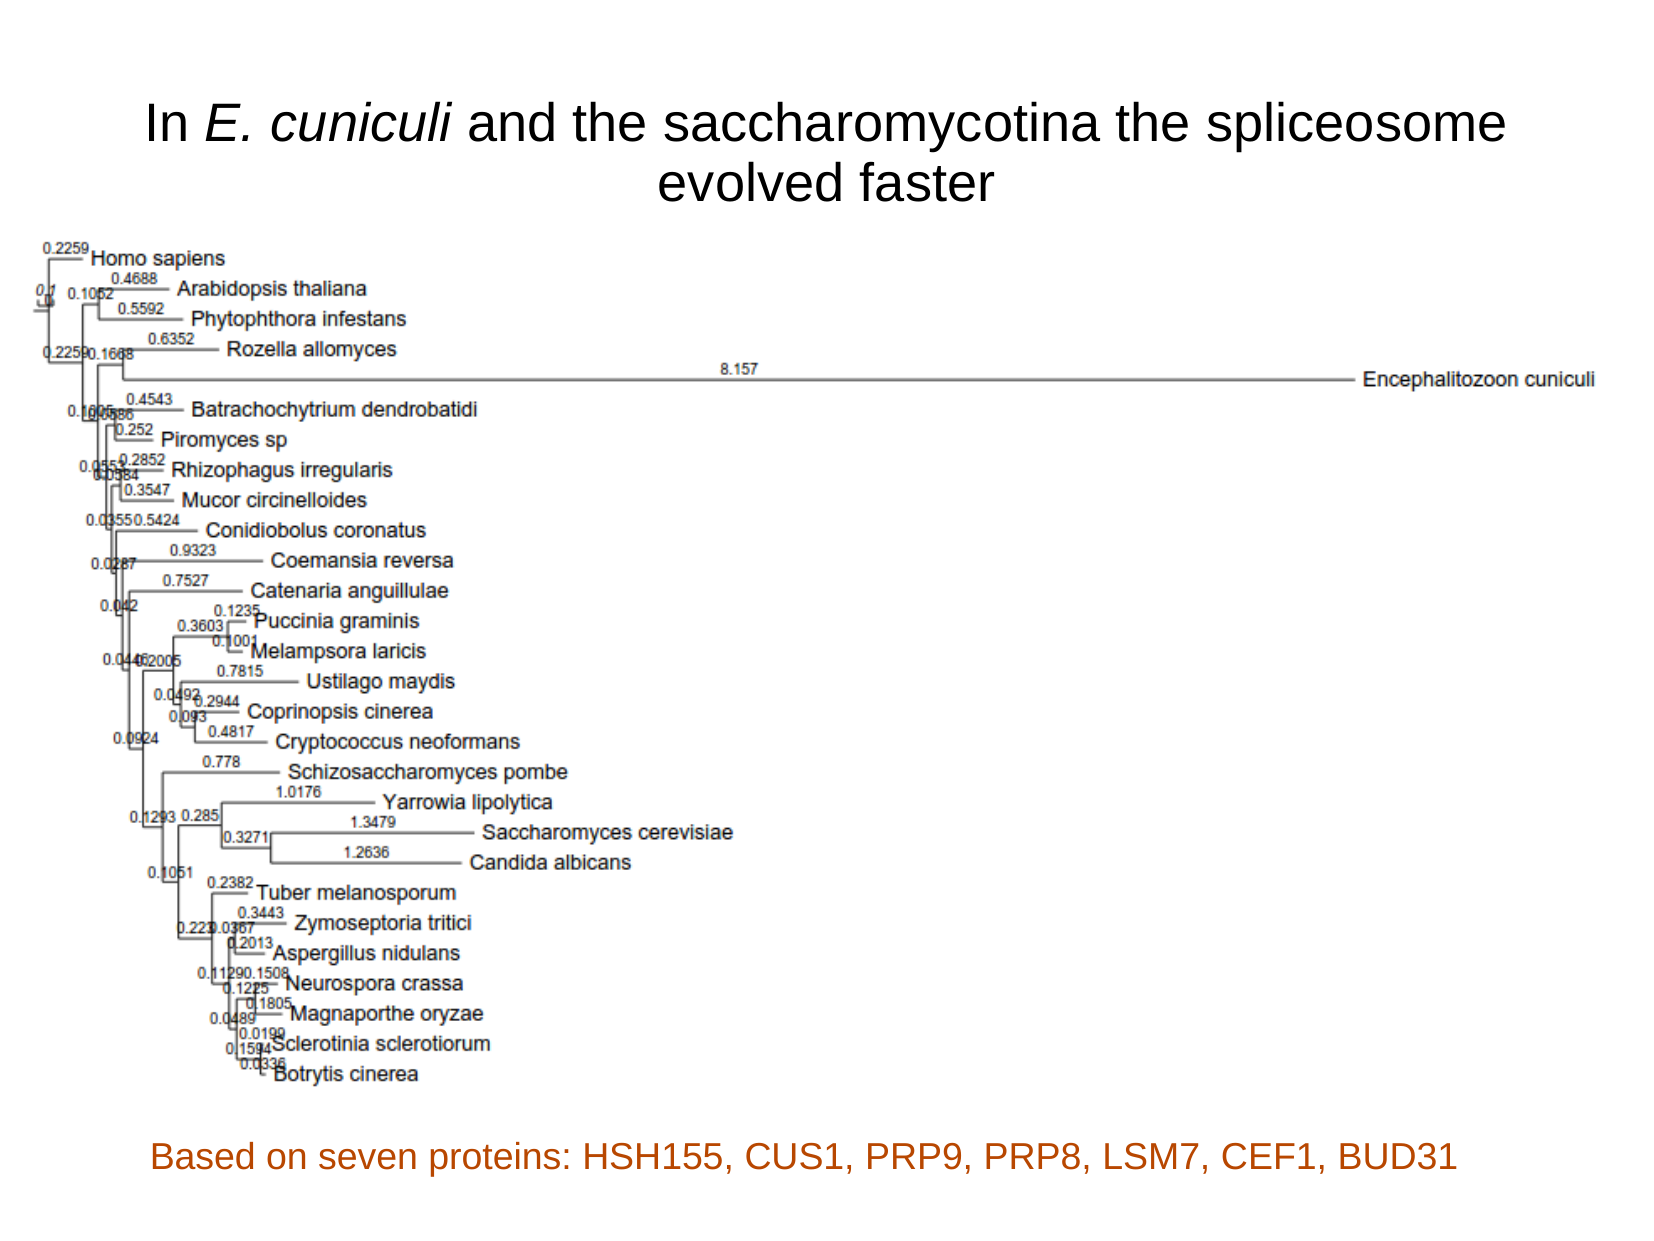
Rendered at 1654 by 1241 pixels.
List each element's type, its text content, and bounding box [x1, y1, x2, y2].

picture [15, 229, 1621, 1126]
title In E. cuniculi and the saccharomycotina the spliceosome evolved faster [82, 49, 1571, 257]
text_box Based on seven proteins: HSH155, CUS1, PRP9, PRP8, LSM7, CEF1, BUD31 [135, 1128, 1576, 1186]
